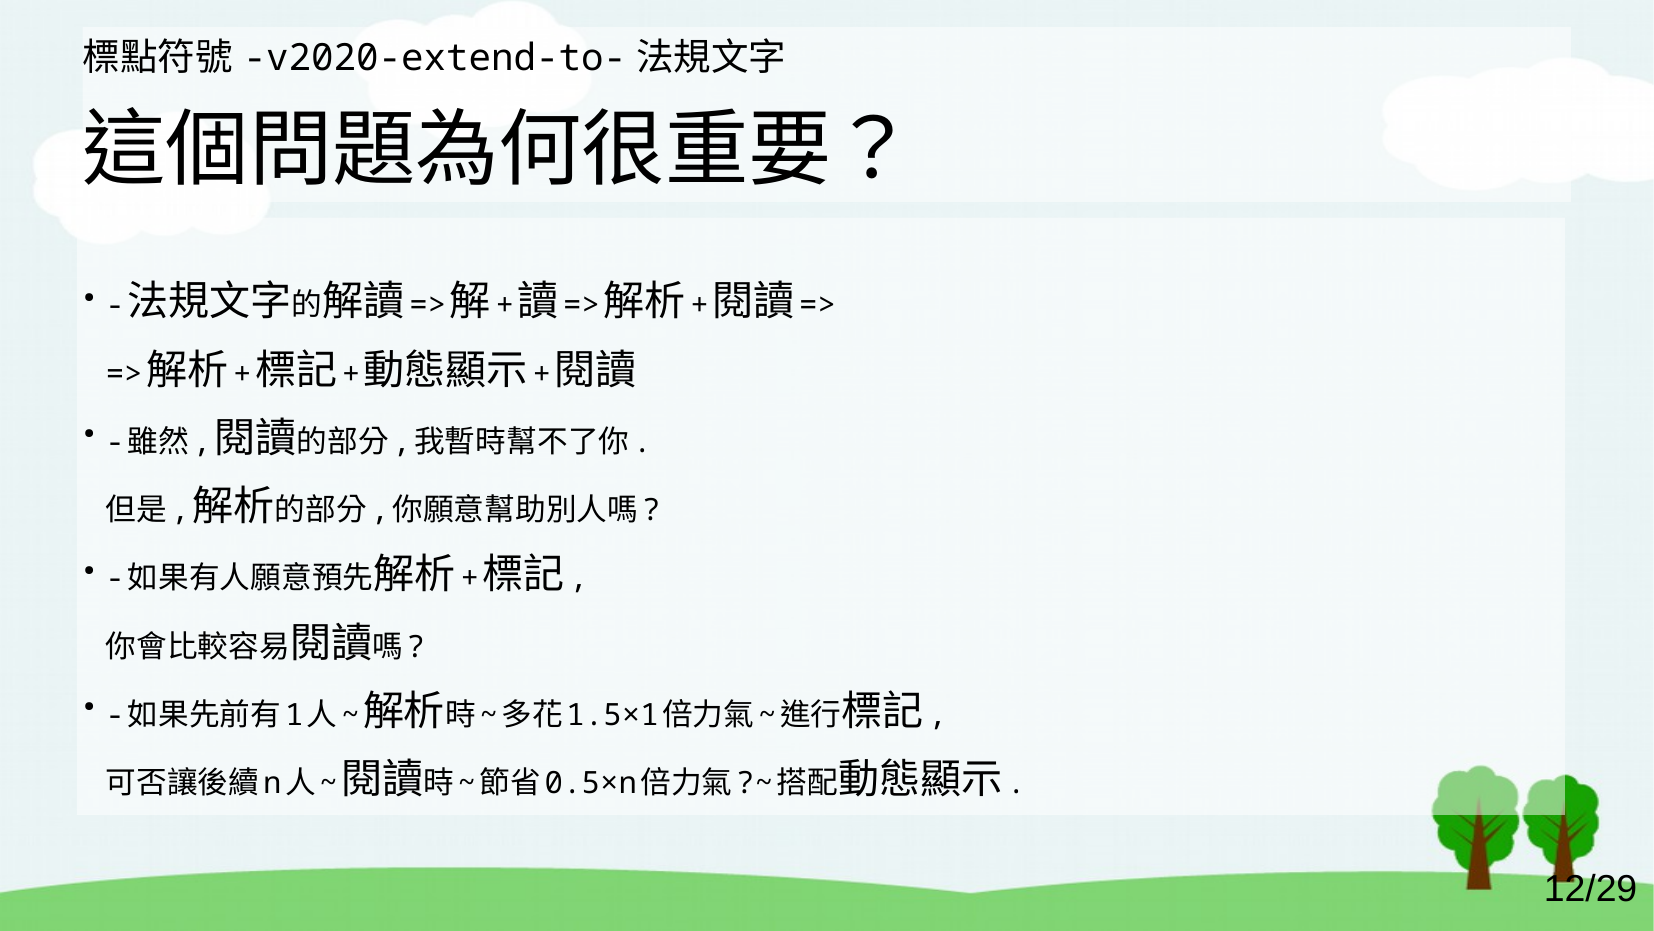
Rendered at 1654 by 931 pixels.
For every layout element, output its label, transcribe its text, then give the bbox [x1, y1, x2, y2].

list -法規文字的解讀=>解+讀=>解析+閱讀=> =>解析+標記+動態顯示+閱讀 -雖然,閱讀的部分,我暫時幫不了你. 但是,解析的部分,你願意幫助別人嗎? -如果有人願意預先解析+標記, 你會比較容易閱讀嗎? -如果先前有1人~解析時~多花1.5×1倍力氣~進行標記, 可否讓後續n人~閱讀時~節省0.5×n倍力氣?~搭配動態顯示. [76, 217, 1565, 815]
title 標點符號-v2020-extend-to-法規文字 這個問題為何很重要？ [82, 37, 1571, 193]
picture [0, 0, 1654, 931]
text_box <編號>/29 [1192, 860, 1653, 931]
